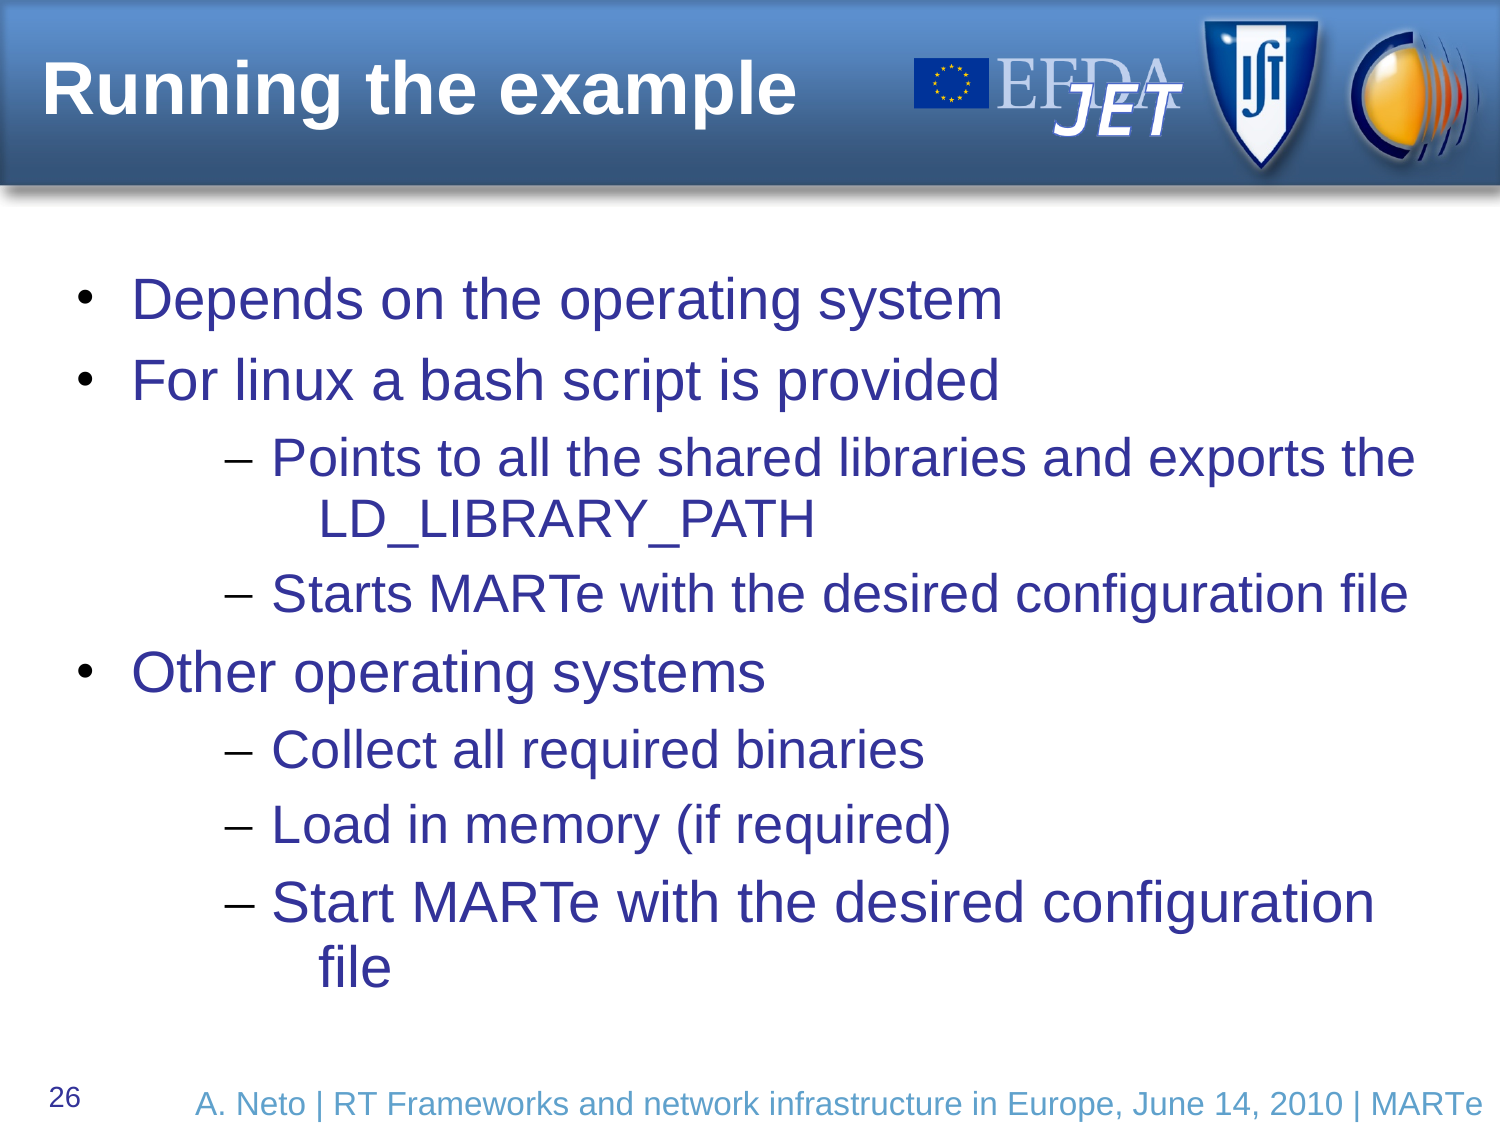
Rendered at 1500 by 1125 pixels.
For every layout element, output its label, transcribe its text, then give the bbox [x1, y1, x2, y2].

picture [0, 0, 1500, 207]
list Depends on the operating system For linux a bash script is provided Points to all the shared libraries and exports the LD_LIBRARY_PATH Starts MARTe with the desired configuration file Other operating systems Collect all required binaries Load in memory (if required) Start MARTe with the desired configuration file [75, 262, 1425, 1001]
title Running the example [41, 0, 1128, 180]
